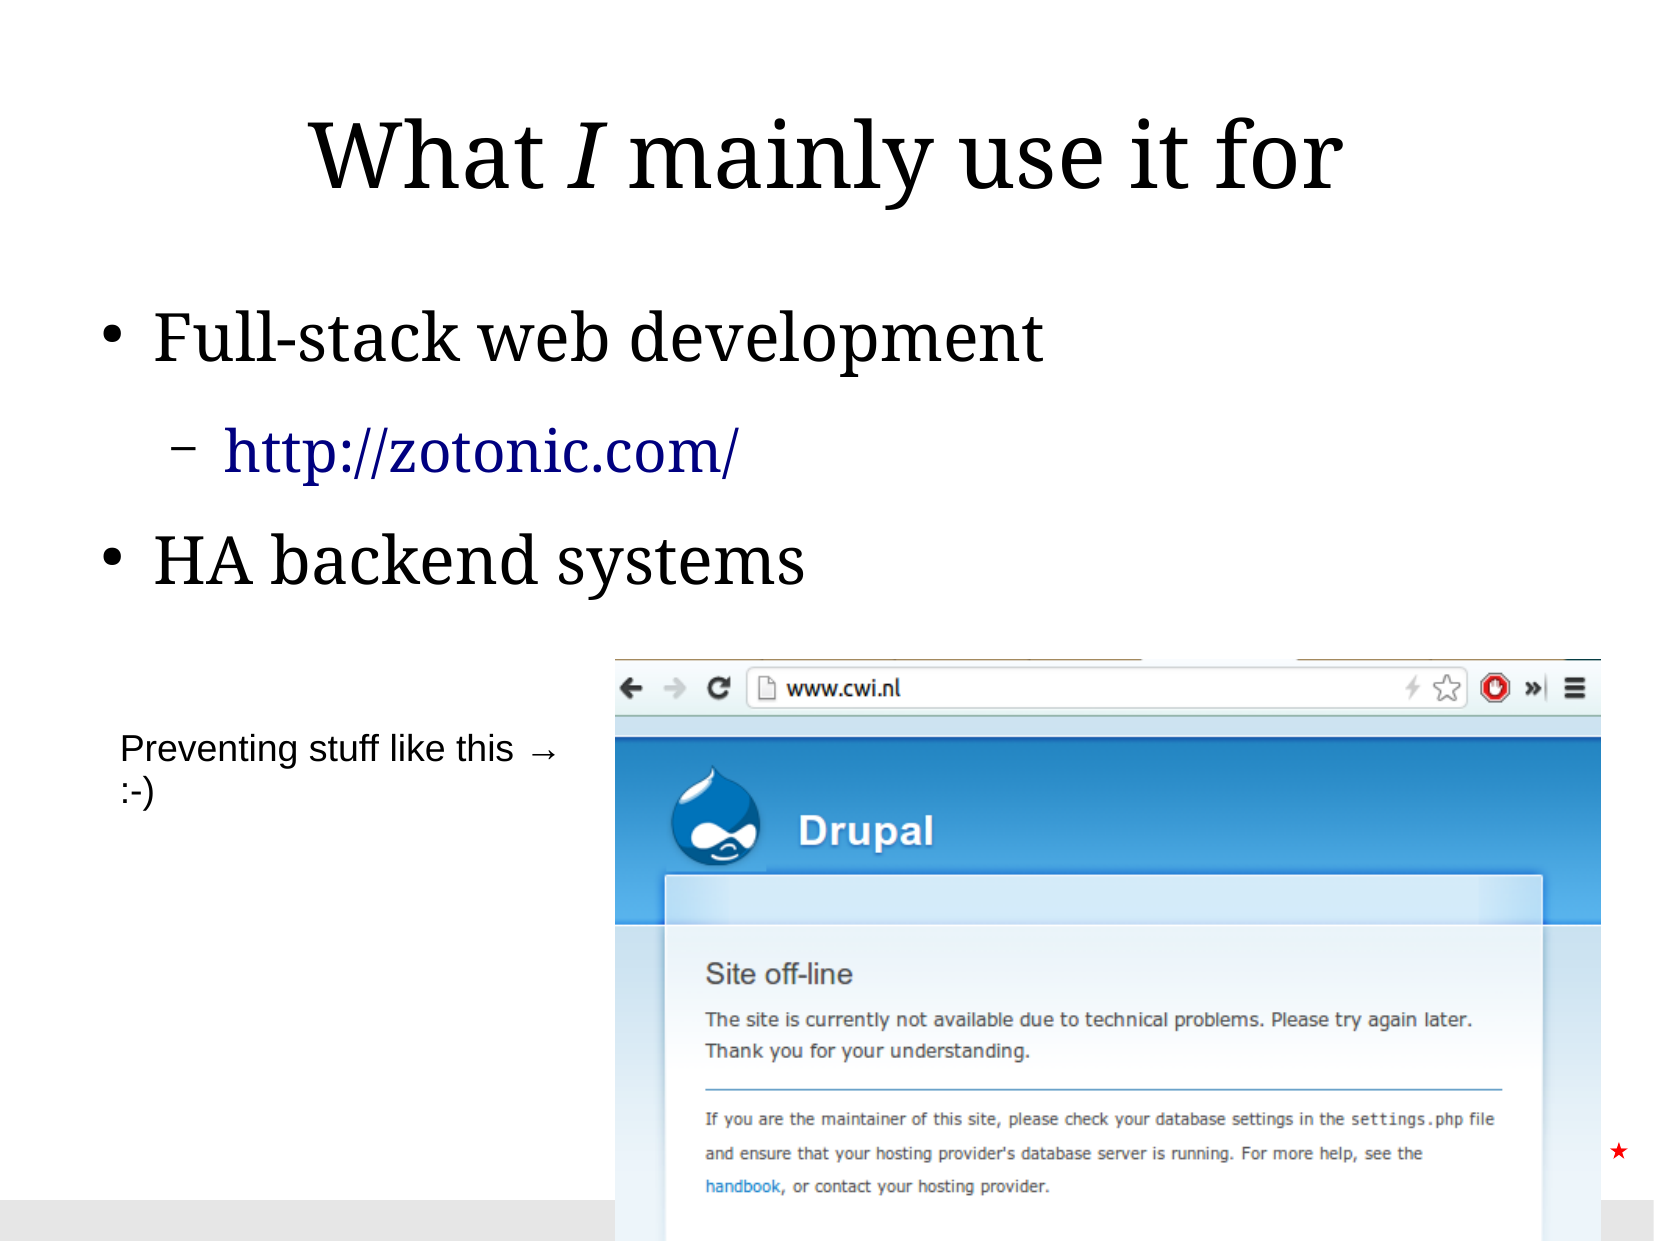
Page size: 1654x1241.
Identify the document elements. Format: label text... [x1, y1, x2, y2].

title What I mainly use it for [82, 49, 1571, 257]
list Full-stack web development http://zotonic.com/ HA backend systems [82, 290, 1538, 1010]
picture [615, 659, 1654, 1241]
text_box Preventing stuff like this → :-) [105, 720, 588, 819]
